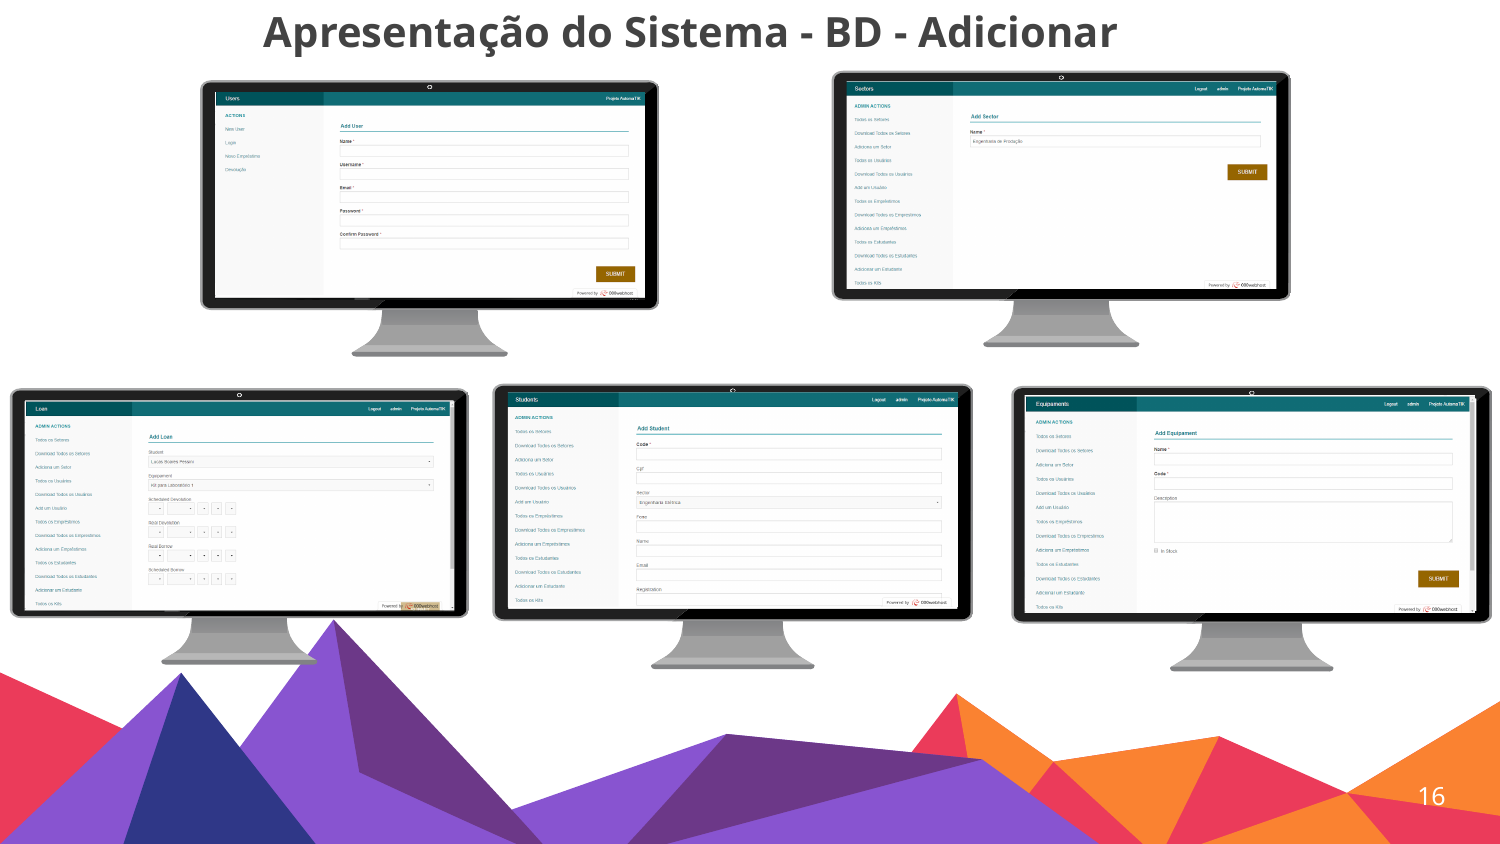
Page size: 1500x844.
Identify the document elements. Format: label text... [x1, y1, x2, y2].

picture [215, 92, 645, 300]
picture [24, 401, 455, 612]
picture [1024, 395, 1475, 613]
title Apresentação do Sistema - BD - Adicionar [248, 21, 1292, 71]
slide_number <number> [1402, 764, 1493, 830]
text_box [9, 388, 470, 665]
text_box [200, 80, 660, 357]
text_box [831, 70, 1292, 348]
picture [846, 81, 1277, 289]
text_box [492, 383, 974, 670]
picture [507, 392, 958, 607]
text_box [1011, 385, 1493, 672]
